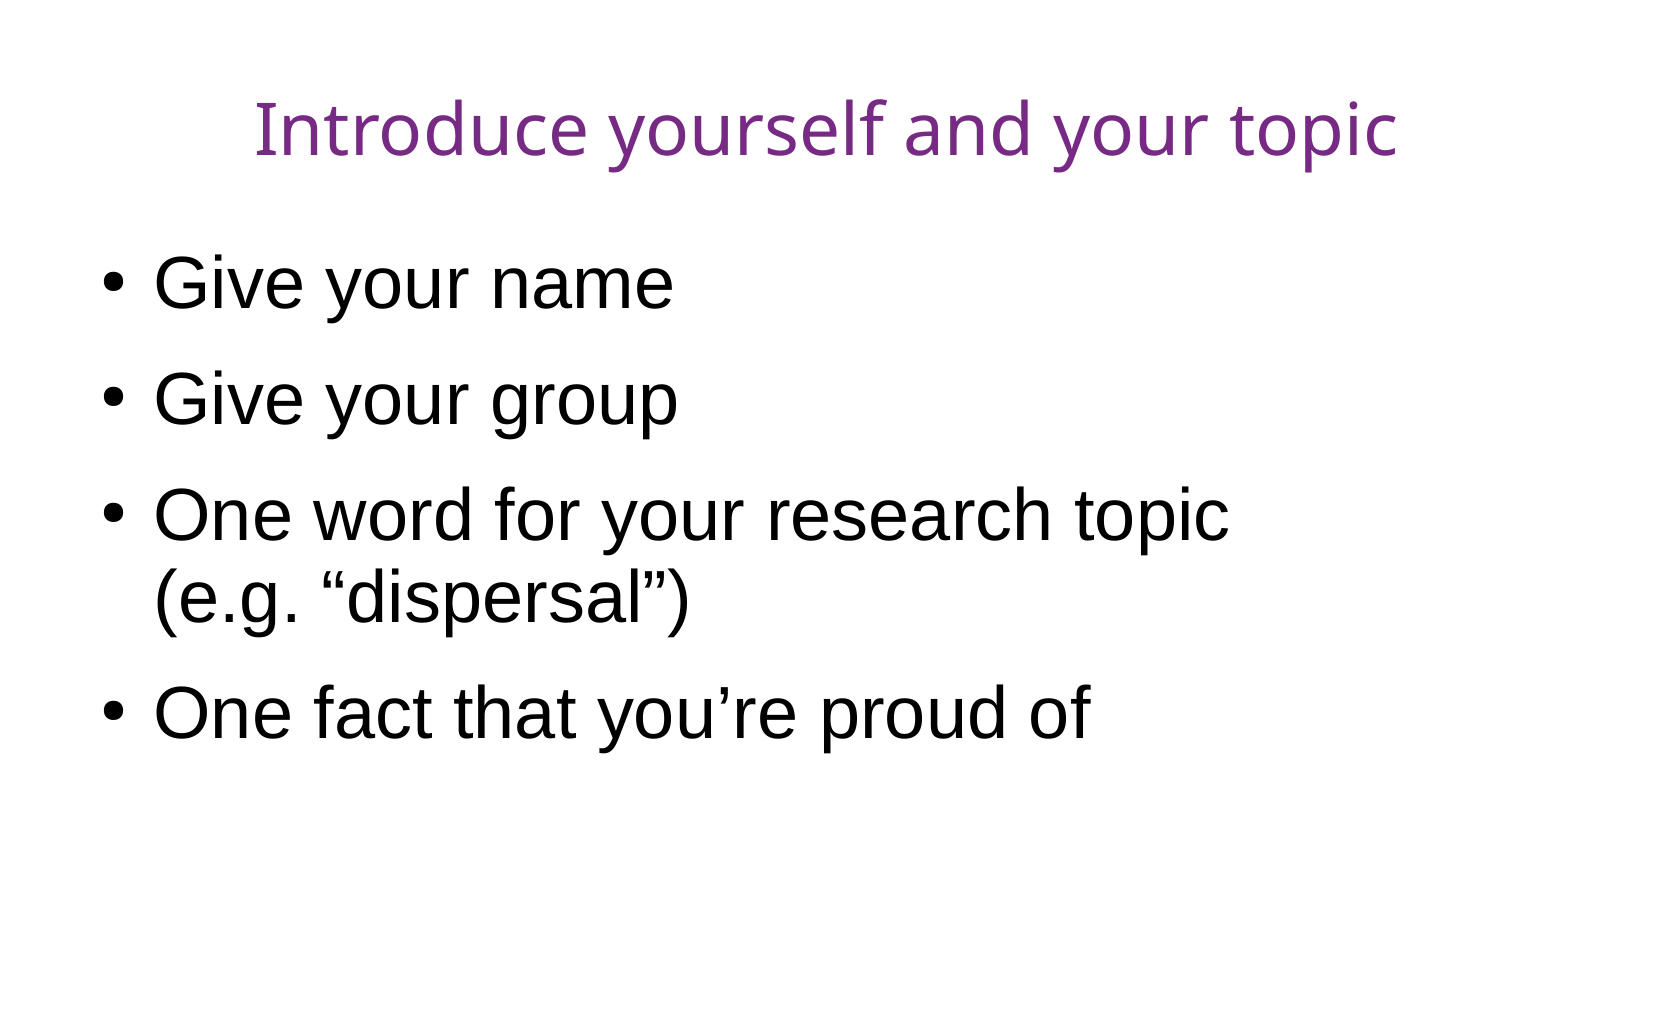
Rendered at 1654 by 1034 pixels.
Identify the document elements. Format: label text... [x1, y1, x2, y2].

title Introduce yourself and your topic [82, 41, 1571, 214]
list Give your name Give your group One word for your research topic (e.g. “dispersal”) One fact that you’re proud of [82, 241, 1571, 842]
